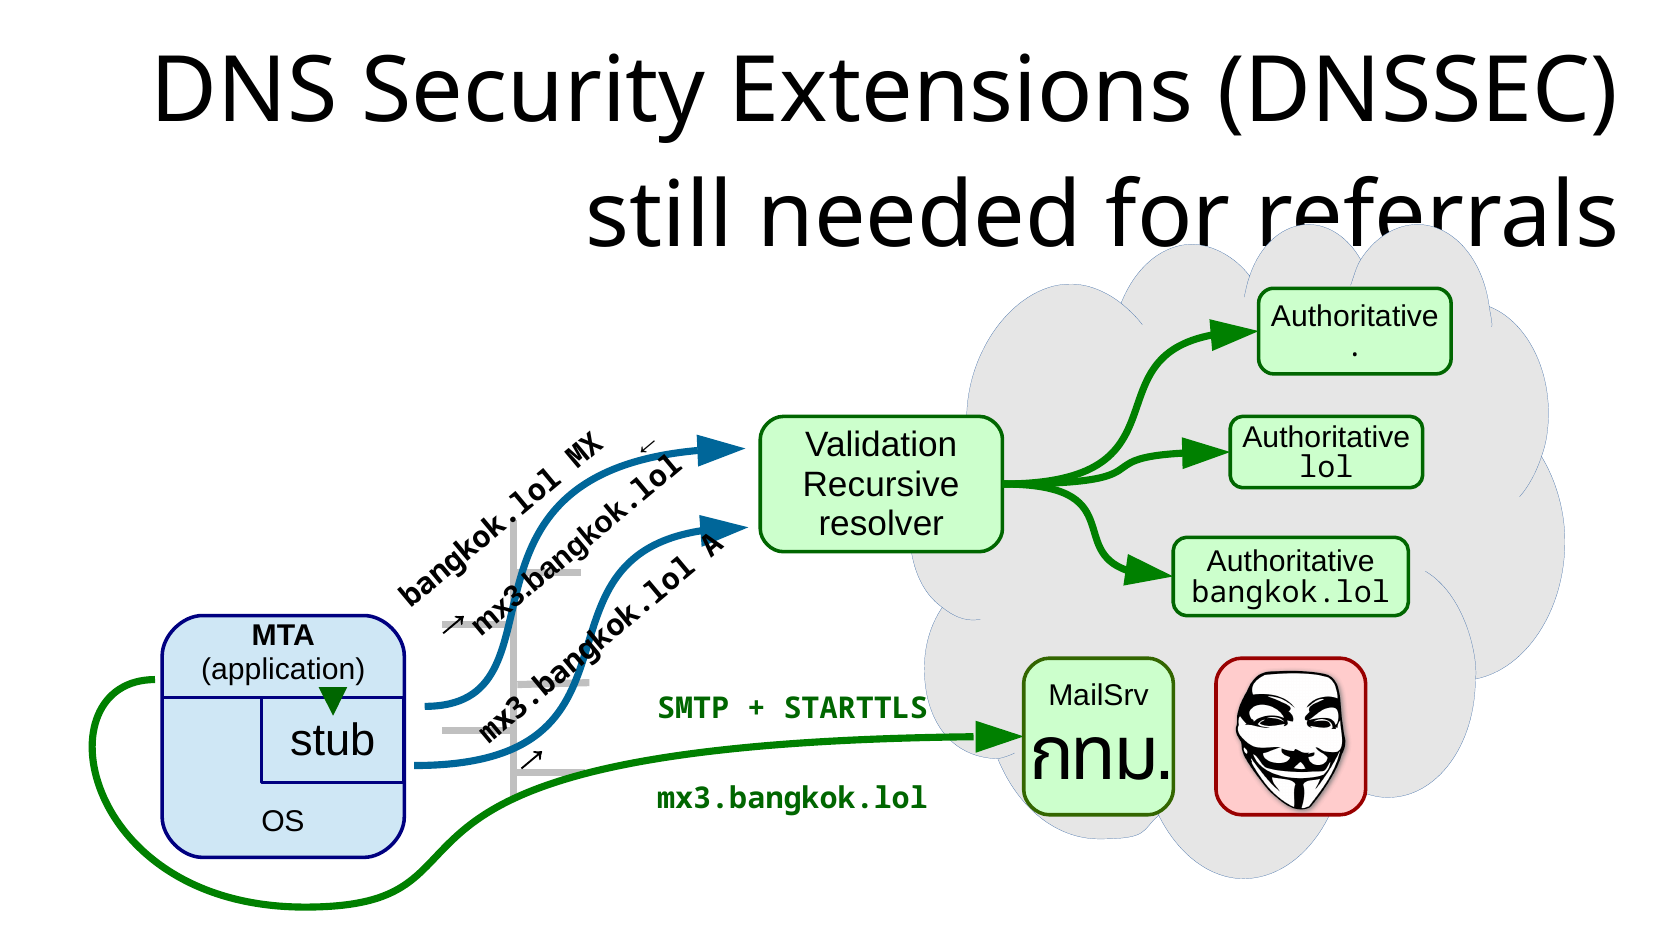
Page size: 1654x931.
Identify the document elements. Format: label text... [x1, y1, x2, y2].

picture [88, 224, 1565, 911]
title DNS Security Extensions (DNSSEC) still needed for referrals [1, 23, 1620, 221]
